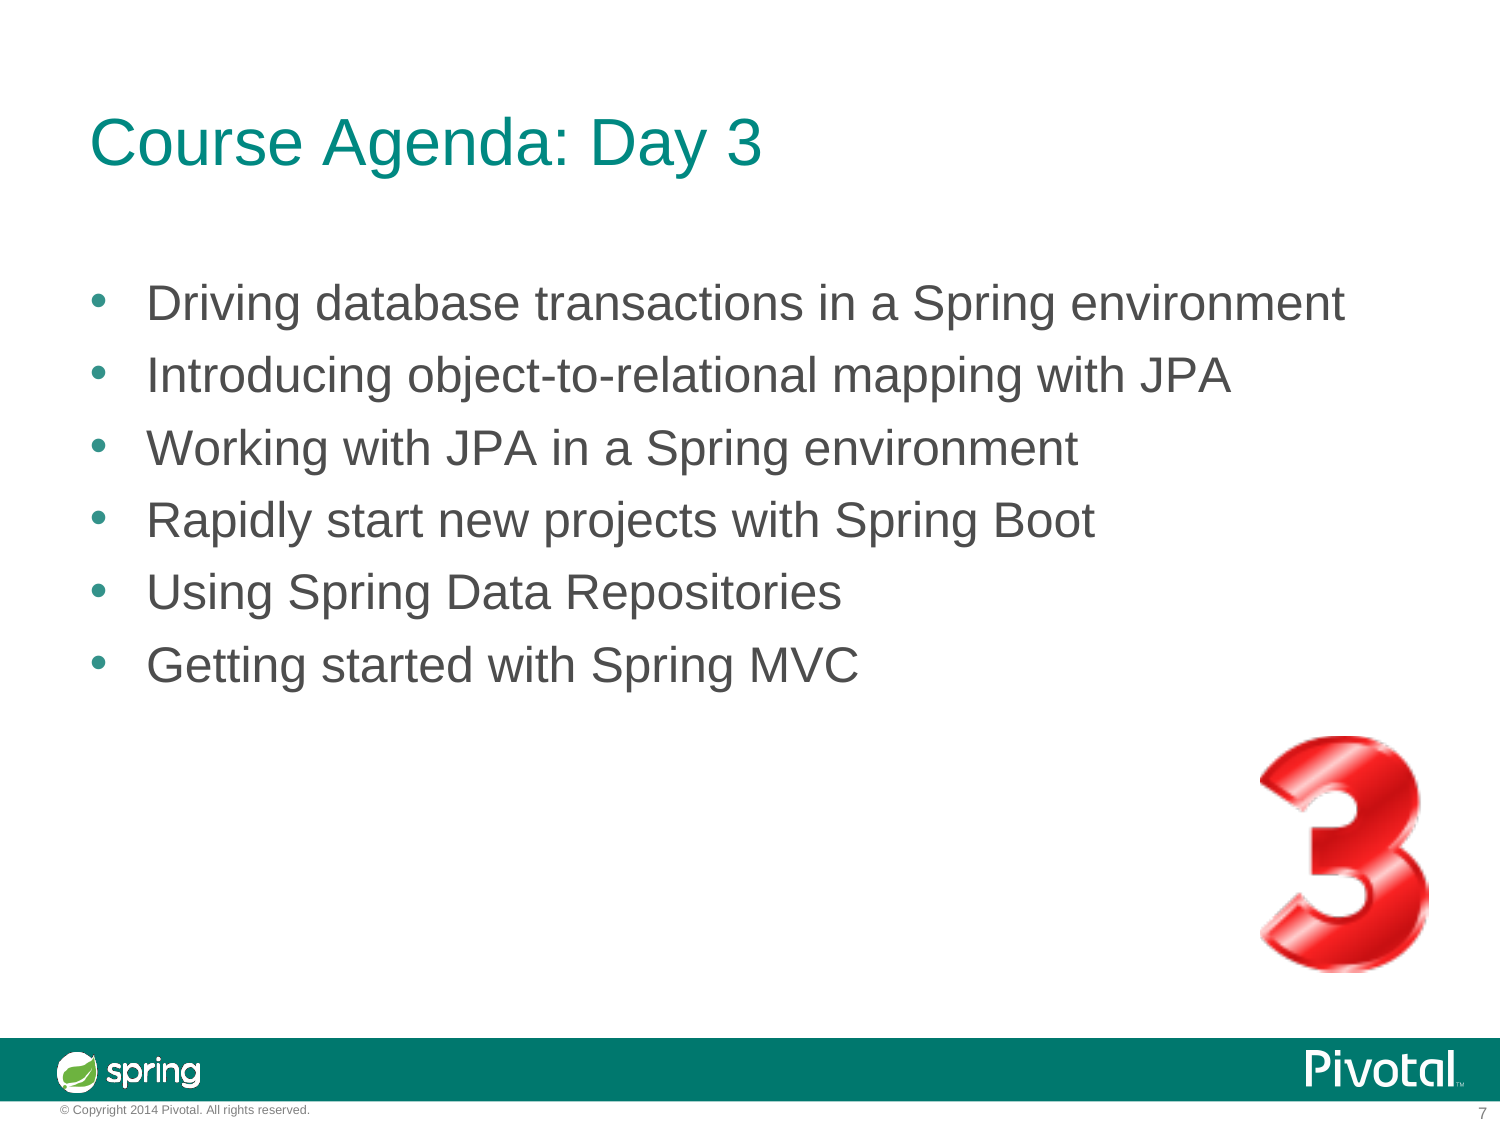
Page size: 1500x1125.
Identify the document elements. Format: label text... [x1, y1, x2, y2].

picture [32, 1041, 210, 1103]
picture [1306, 1050, 1464, 1087]
picture [1260, 736, 1429, 974]
list Driving database transactions in a Spring environment Introducing object-to-relational mapping with JPA Working with JPA in a Spring environment Rapidly start new projects with Spring Boot Using Spring Data Repositories Getting started with Spring MVC [75, 262, 1426, 1005]
title Course Agenda: Day 3 [75, 45, 1426, 233]
